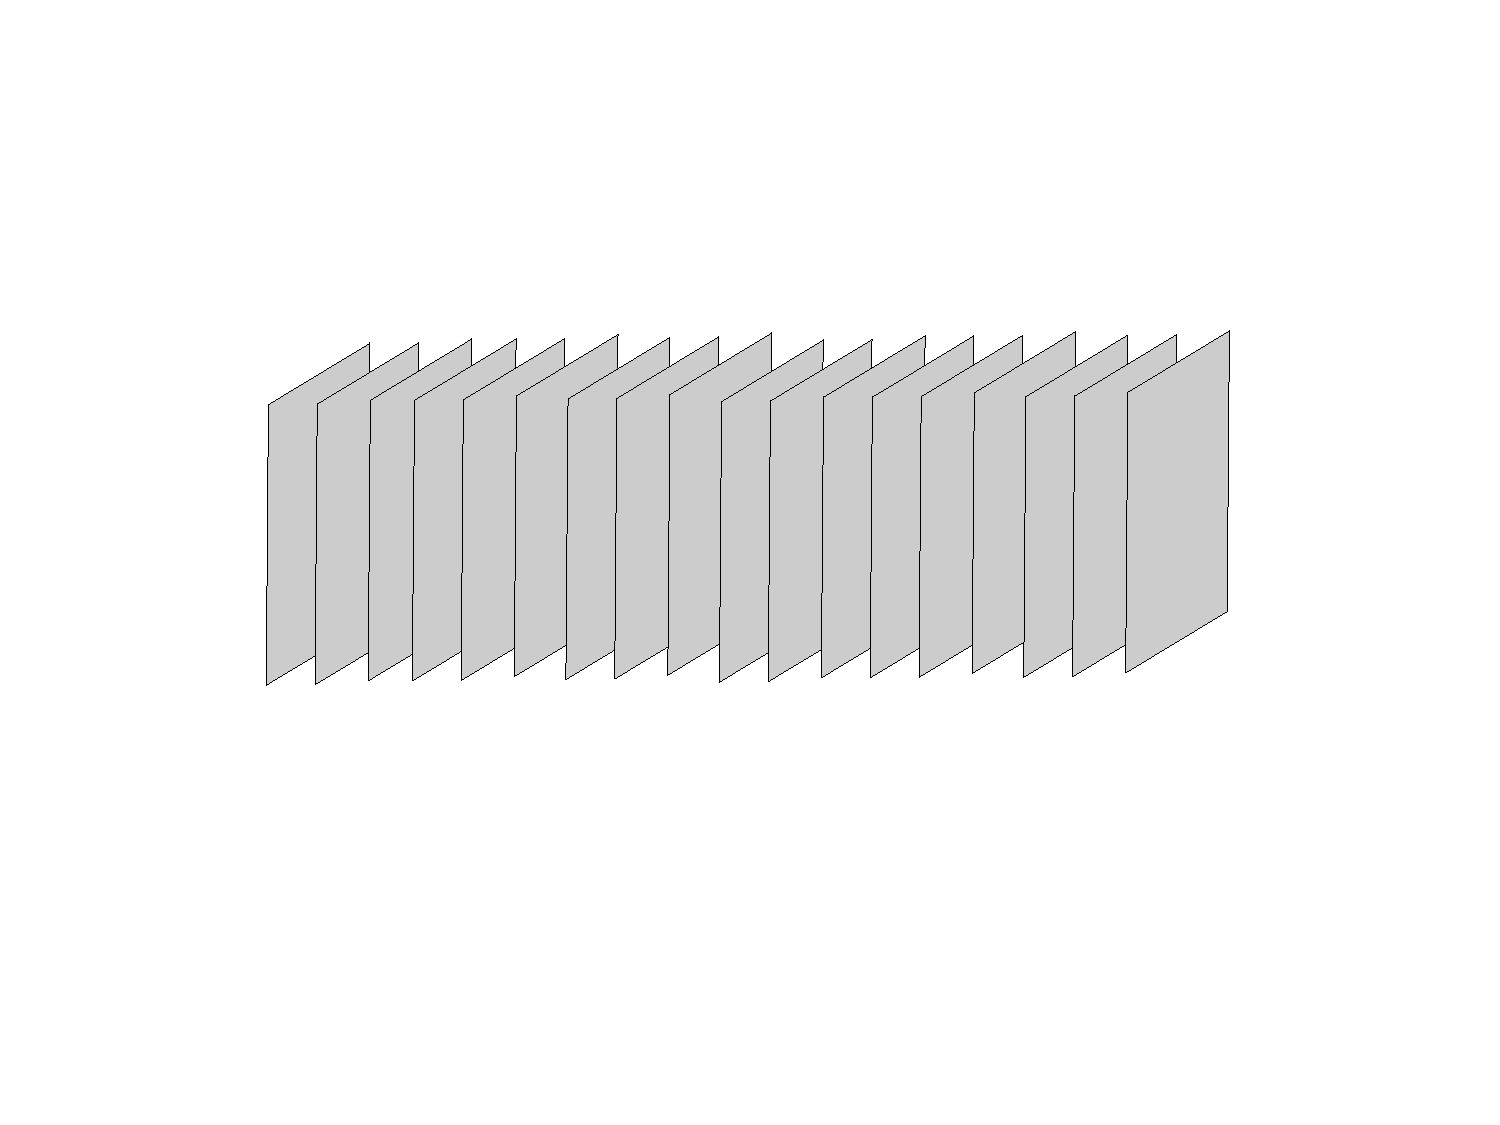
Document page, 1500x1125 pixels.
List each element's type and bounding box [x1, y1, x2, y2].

text_box [266, 330, 1230, 686]
